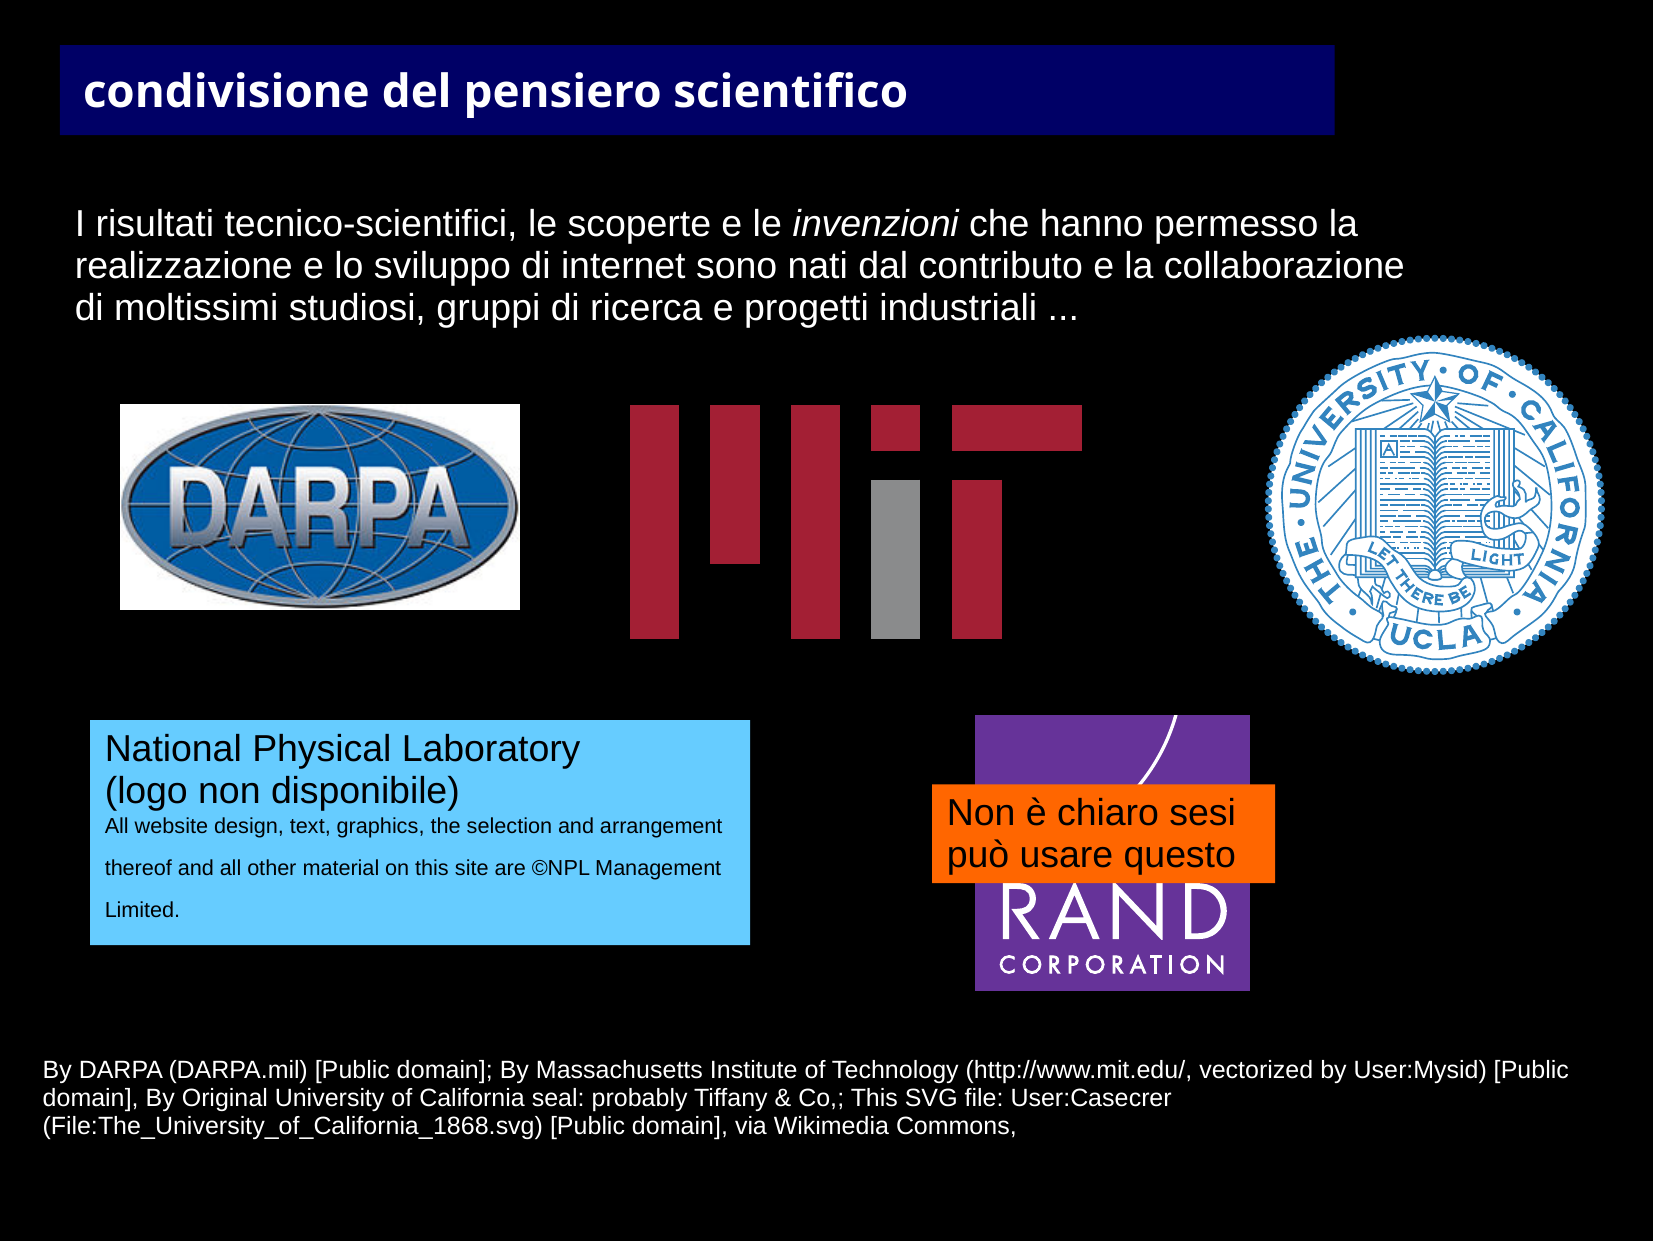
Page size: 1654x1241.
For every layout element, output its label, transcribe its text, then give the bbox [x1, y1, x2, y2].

text_box By DARPA (DARPA.mil) [Public domain]; By Massachusetts Institute of Technology (http://www.mit.edu/, vectorized by User:Mysid) [Public domain], By Original University of California seal: probably Tiffany & Co,; This SVG file: User:Casecrer (File:The_University_of_California_1868.svg) [Public domain], via Wikimedia Commons, [27, 1048, 1603, 1147]
list condivisione del pensiero scientifico [59, 45, 1335, 136]
text_box Non è chiaro sesi può usare questo [932, 784, 1276, 884]
picture [120, 404, 520, 610]
picture [975, 715, 1250, 784]
text_box [810, 710, 1081, 901]
text_box I risultati tecnico-scientifici, le scoperte e le invenzioni che hanno permesso la realizzazione e lo sviluppo di internet sono nati dal contributo e la collaborazione di moltissimi studiosi, gruppi di ricerca e progetti industriali ... [60, 195, 1426, 361]
picture [975, 884, 1250, 991]
picture [1264, 334, 1606, 676]
text_box National Physical Laboratory (logo non disponibile) All website design, text, graphics, the selection and arrangement thereof and all other material on this site are ©NPL Management Limited. [90, 720, 751, 946]
picture [630, 405, 1083, 639]
